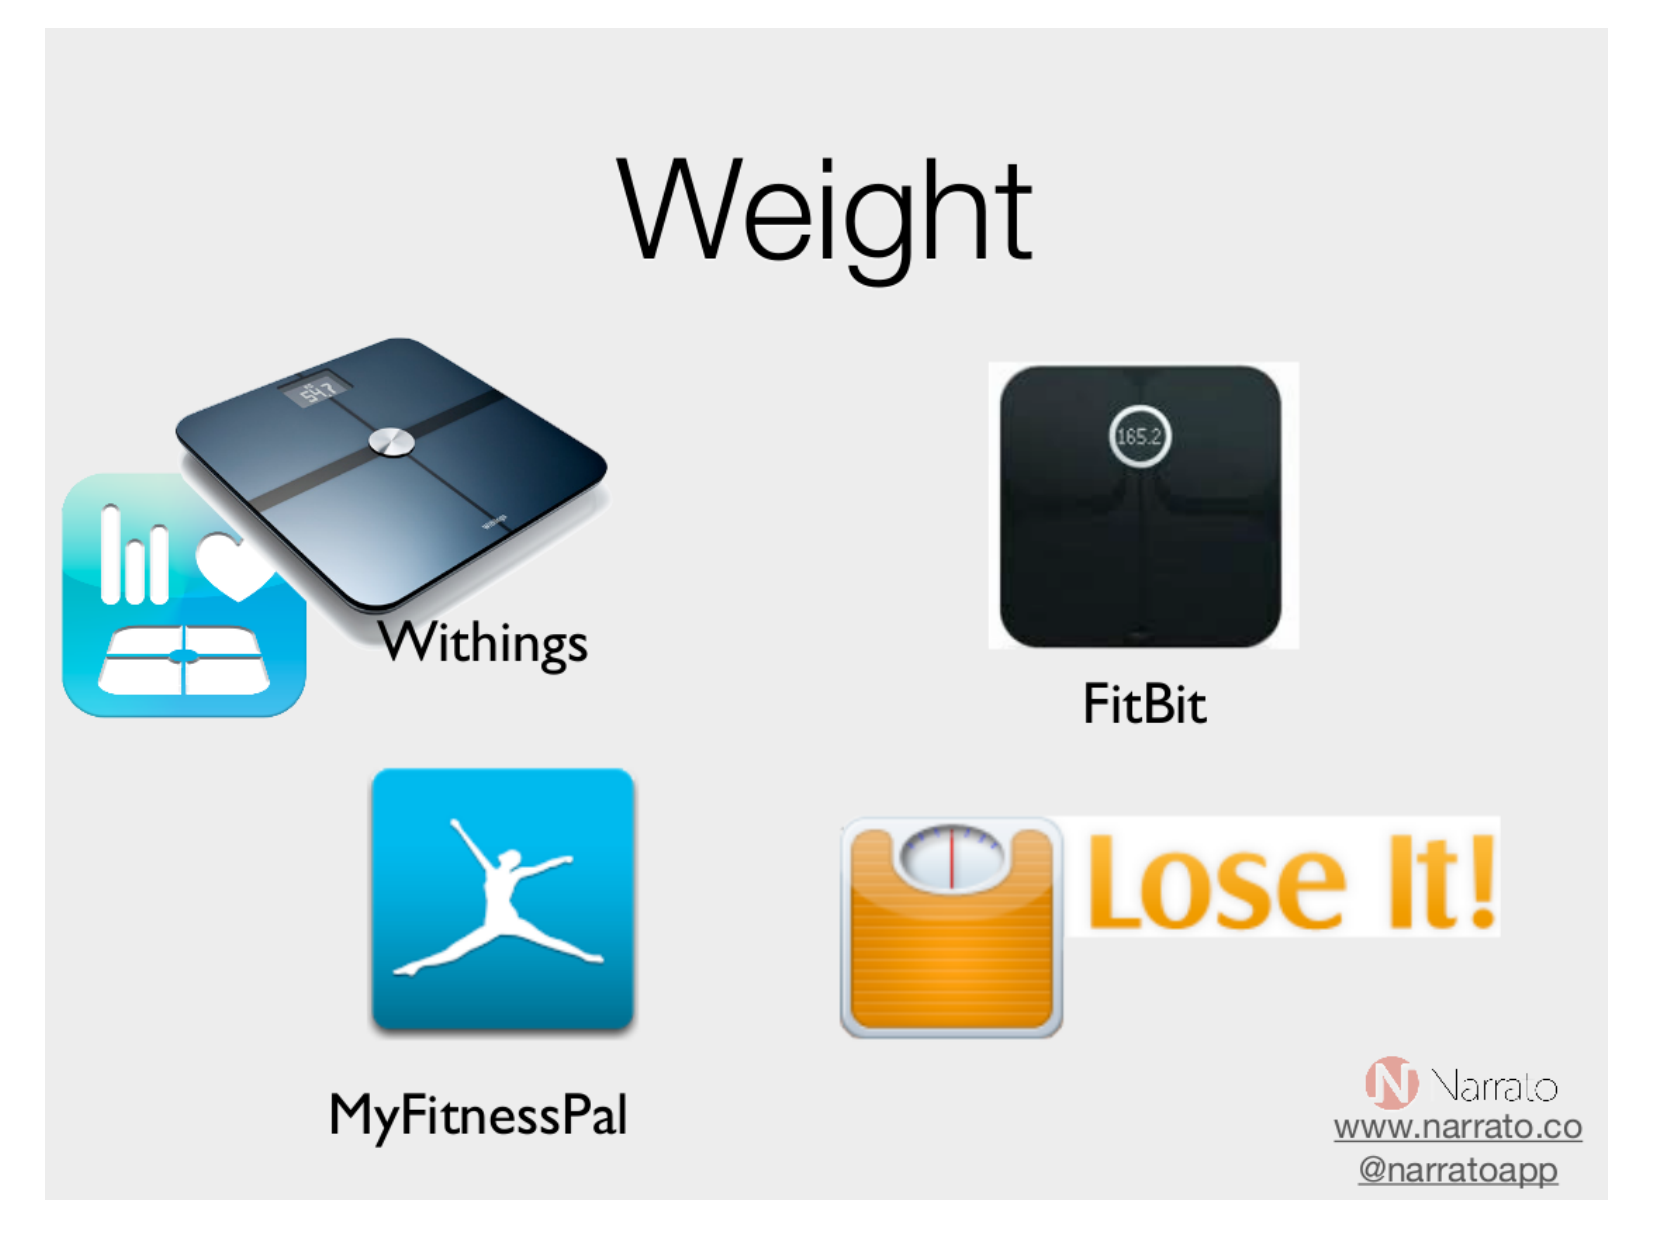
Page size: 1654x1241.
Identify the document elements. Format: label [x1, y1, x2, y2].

picture [45, 28, 1608, 1201]
